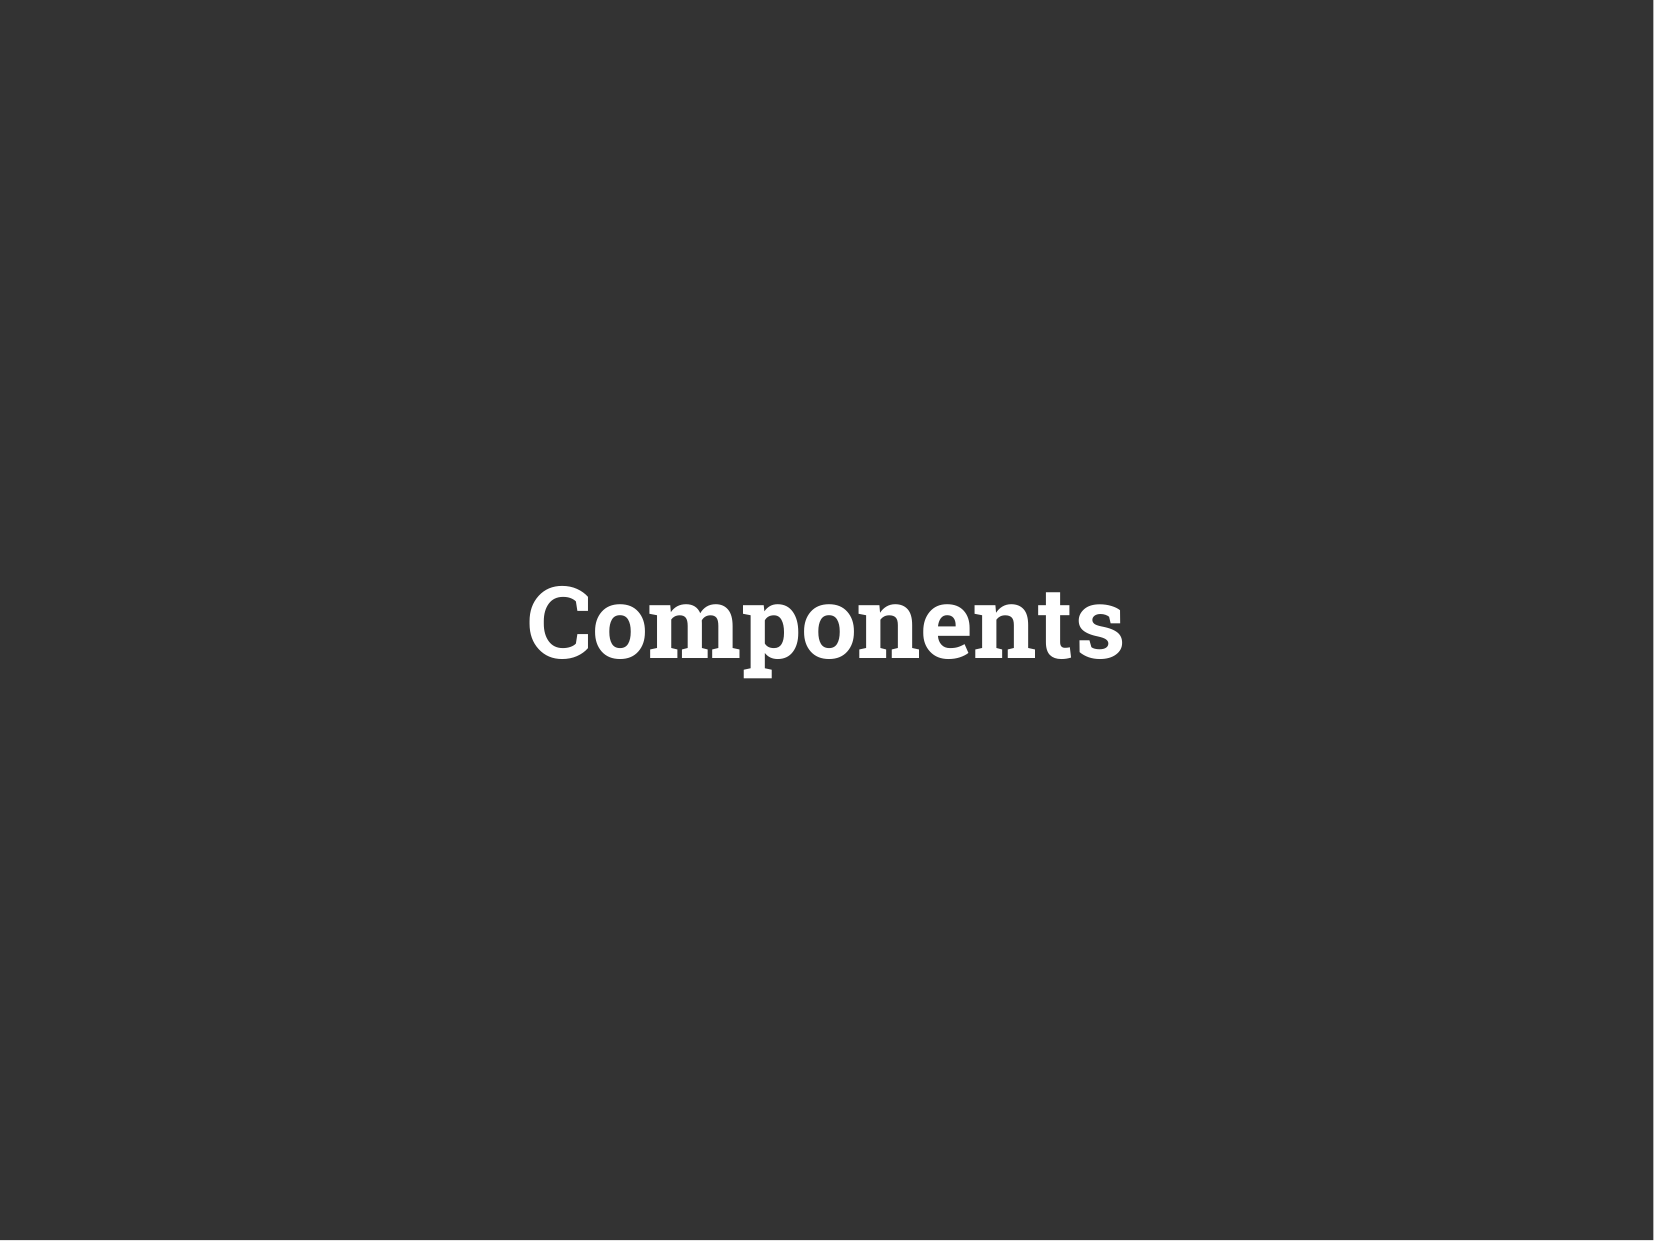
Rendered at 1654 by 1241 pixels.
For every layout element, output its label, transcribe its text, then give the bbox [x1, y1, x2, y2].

text_box Components [0, 0, 1654, 1241]
